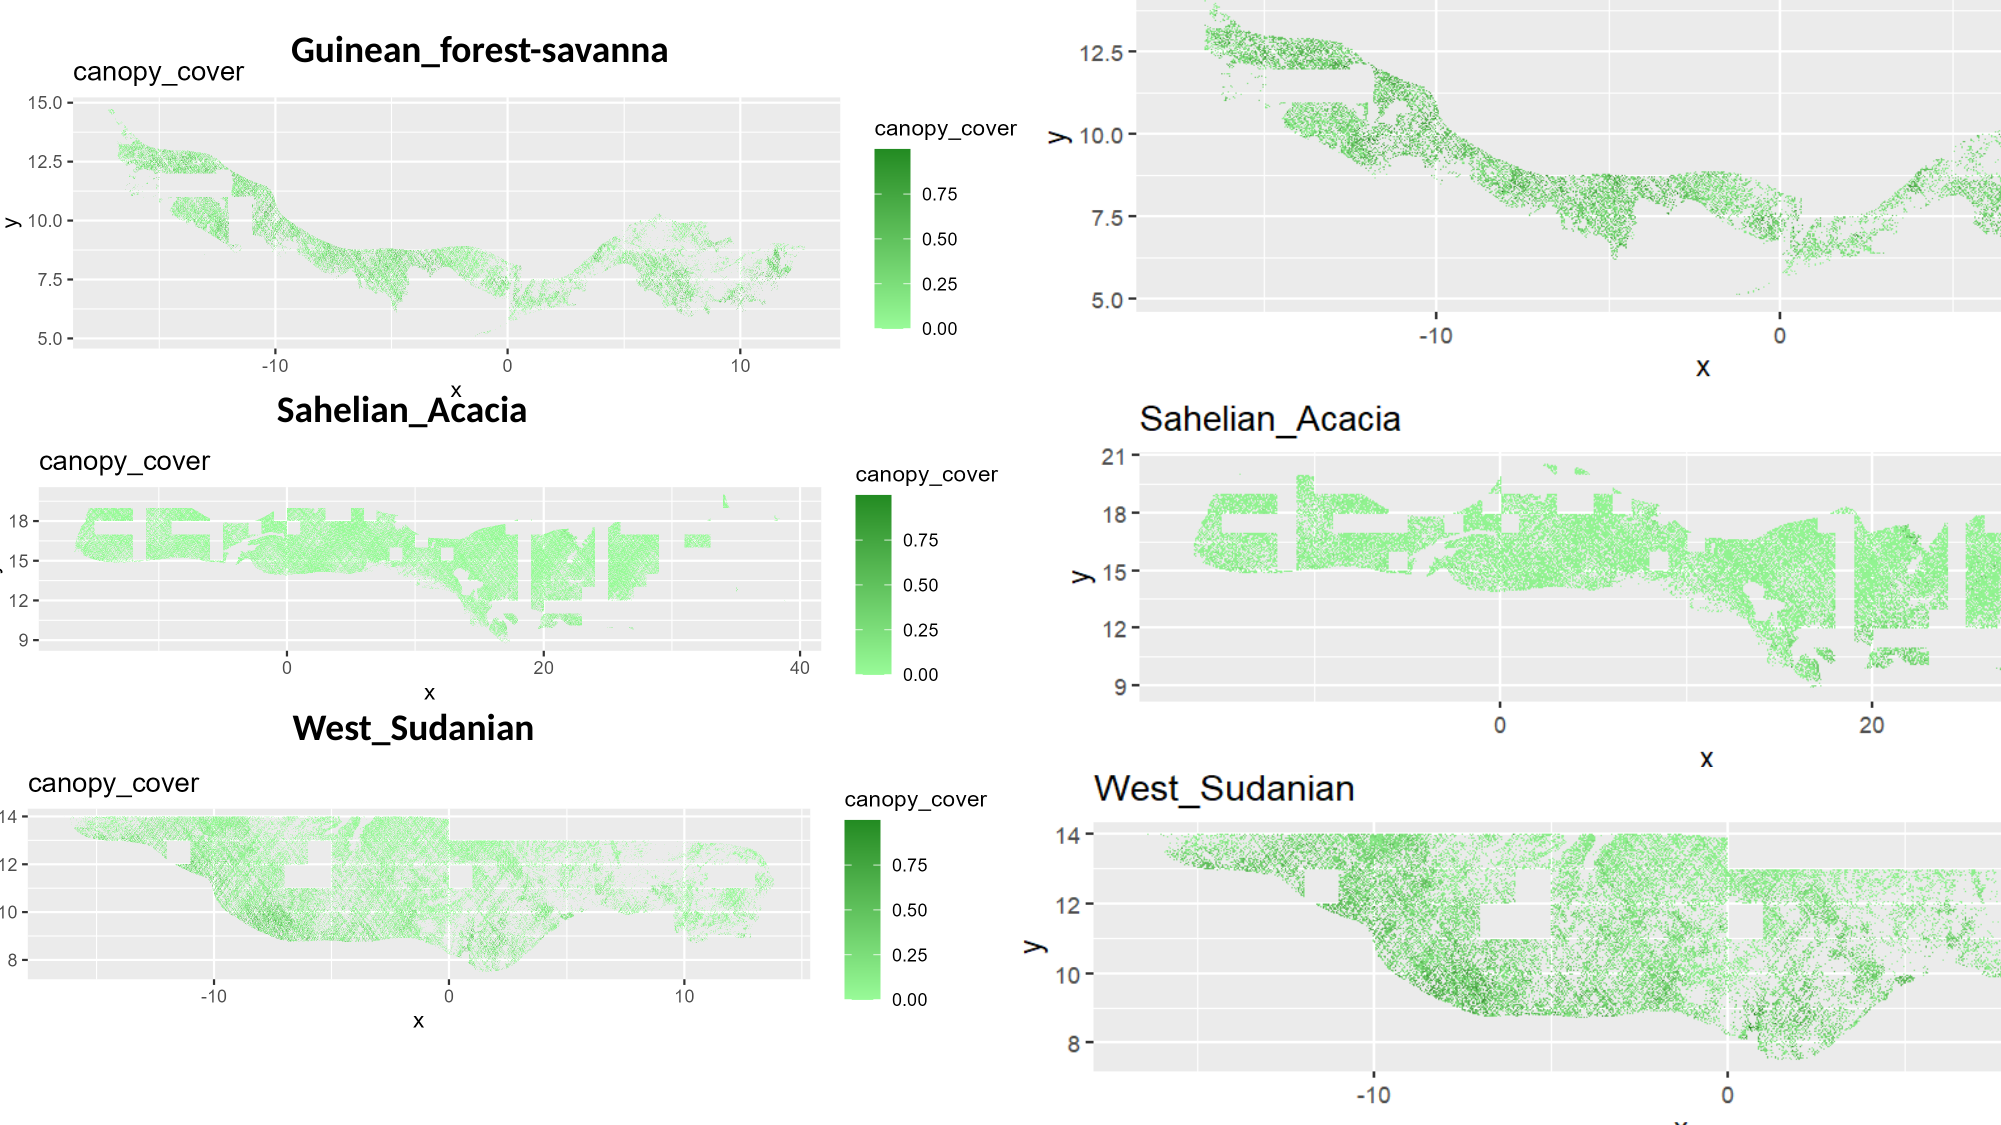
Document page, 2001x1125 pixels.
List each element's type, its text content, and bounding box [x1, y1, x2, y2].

picture [0, 0, 2001, 1125]
text_box Sahelian_Acacia [262, 377, 544, 431]
text_box West_Sudanian [277, 695, 559, 755]
text_box Guinean_forest-savanna [276, 17, 685, 78]
picture [0, 431, 1021, 715]
